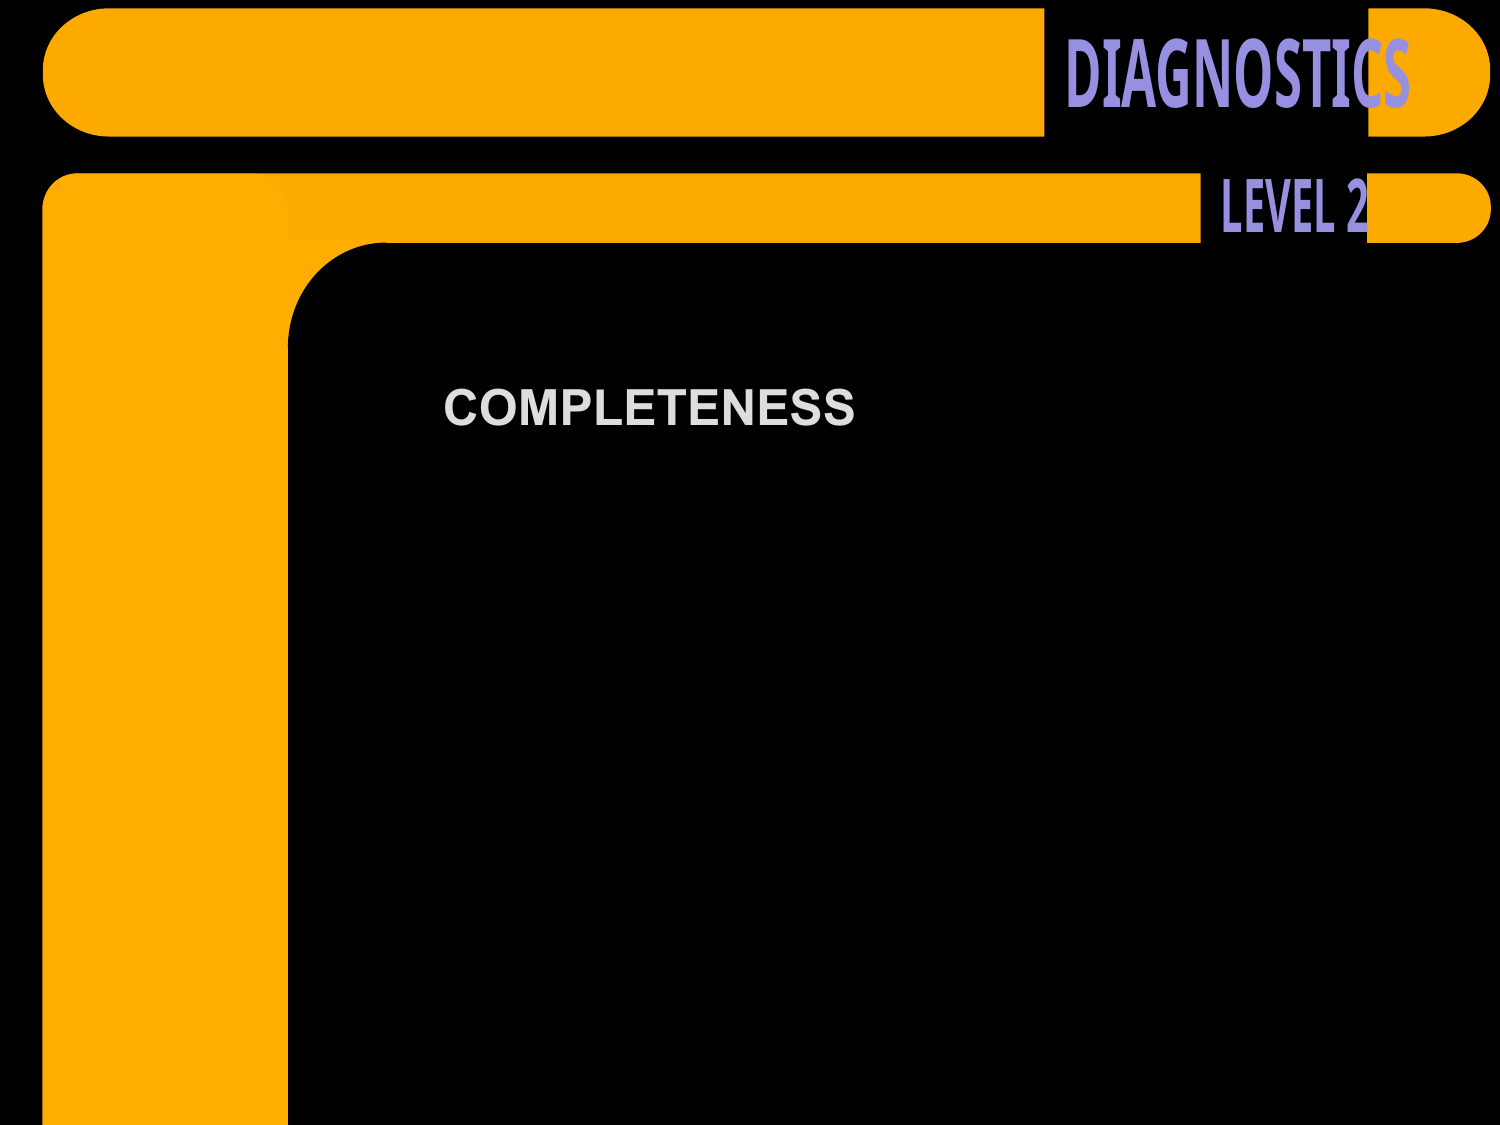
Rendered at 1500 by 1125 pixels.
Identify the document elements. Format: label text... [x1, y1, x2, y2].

list COMPLETENESS [372, 380, 1286, 1062]
picture [0, 0, 1500, 1125]
